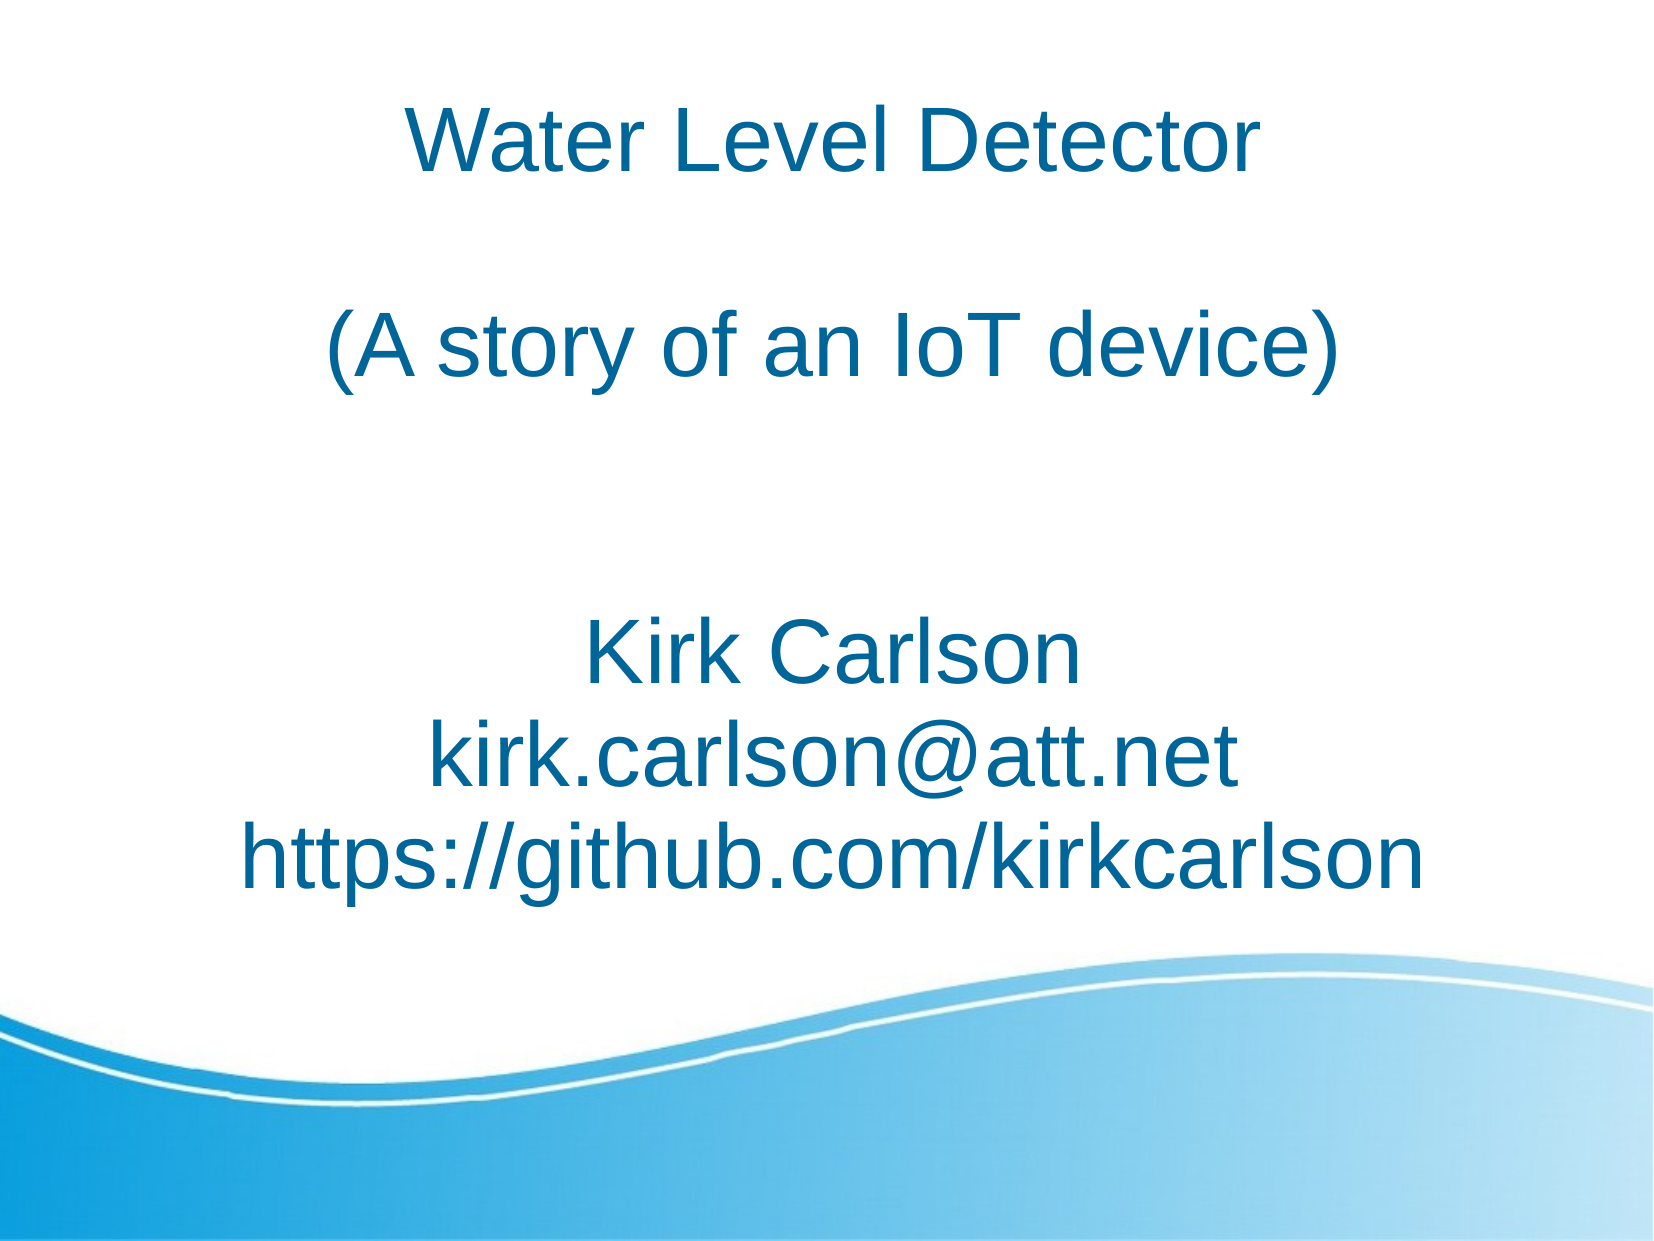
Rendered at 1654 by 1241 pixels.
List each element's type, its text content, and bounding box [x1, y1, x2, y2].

picture [0, 952, 1654, 1241]
title Water Level Detector (A story of an IoT device) Kirk Carlson kirk.carlson@att.net https://github.com/kirkcarlson [90, 154, 1579, 843]
